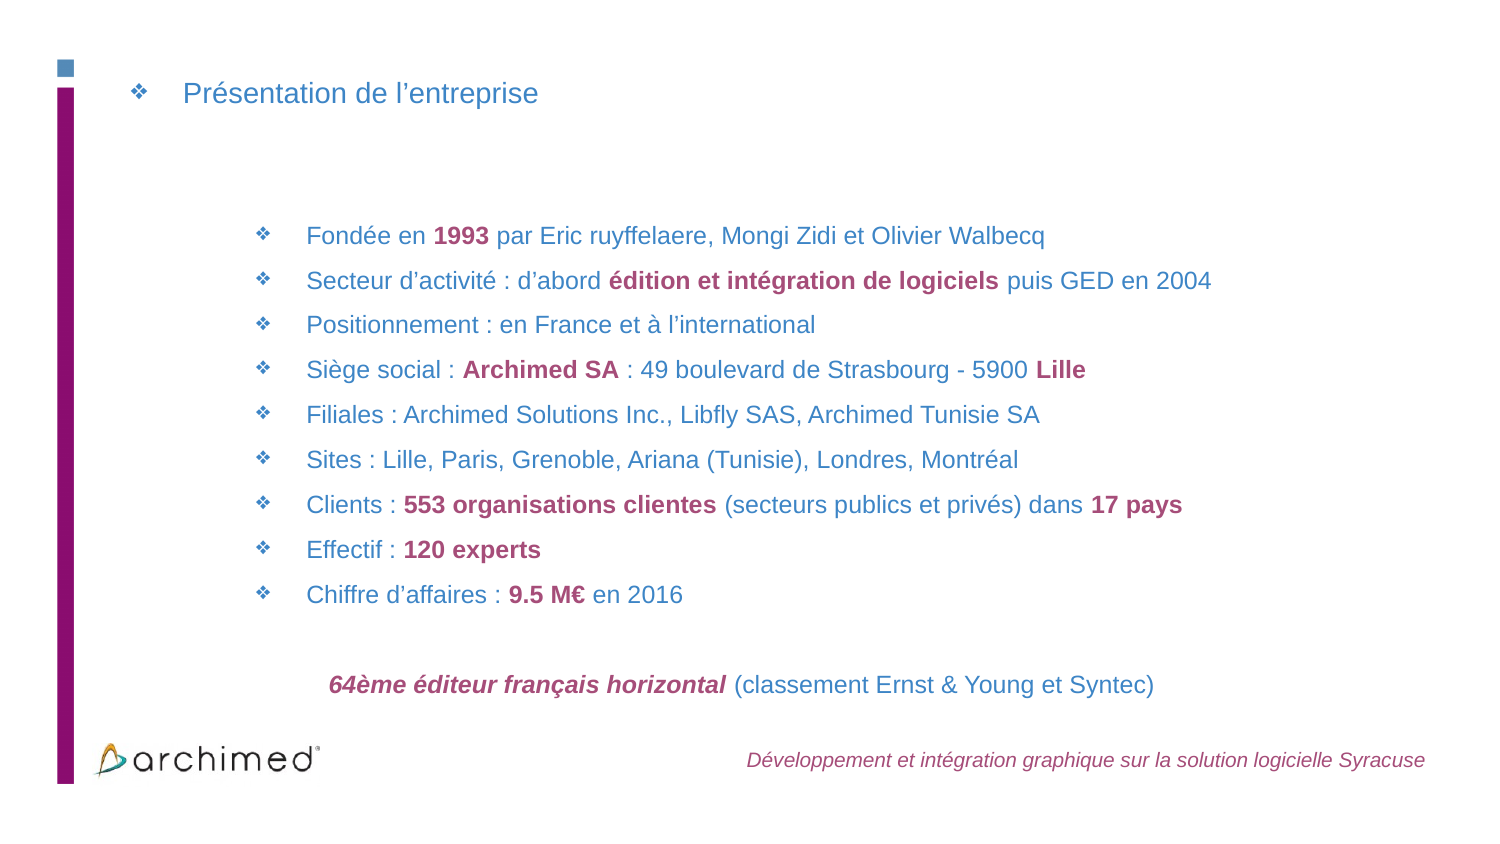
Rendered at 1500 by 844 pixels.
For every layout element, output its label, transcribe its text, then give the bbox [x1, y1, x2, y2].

picture [92, 743, 320, 787]
picture [57, 59, 74, 785]
text_box Présentation de l’entreprise [92, 59, 650, 125]
title Développement et intégration graphique sur la solution logicielle Syracuse [320, 743, 1441, 787]
text_box Fondée en 1993 par Eric ruyffelaere, Mongi Zidi et Olivier Walbecq Secteur d’activité : d’abord édition et intégration de logiciels puis GED en 2004 Positionnement : en France et à l’international Siège social : Archimed SA : 49 boulevard de Strasbourg - 5900 Lille Filiales : Archimed Solutions Inc., Libfly SAS, Archimed Tunisie SA Sites : Lille, Paris, Grenoble, Ariana (Tunisie), Londres, Montréal Clients : 553 organisations clientes (secteurs publics et privés) dans 17 pays Effectif : 120 experts Chiffre d’affaires : 9.5 M€ en 2016 64ème éditeur français horizontal (classement Ernst & Young et Syntec) [141, 189, 1343, 714]
